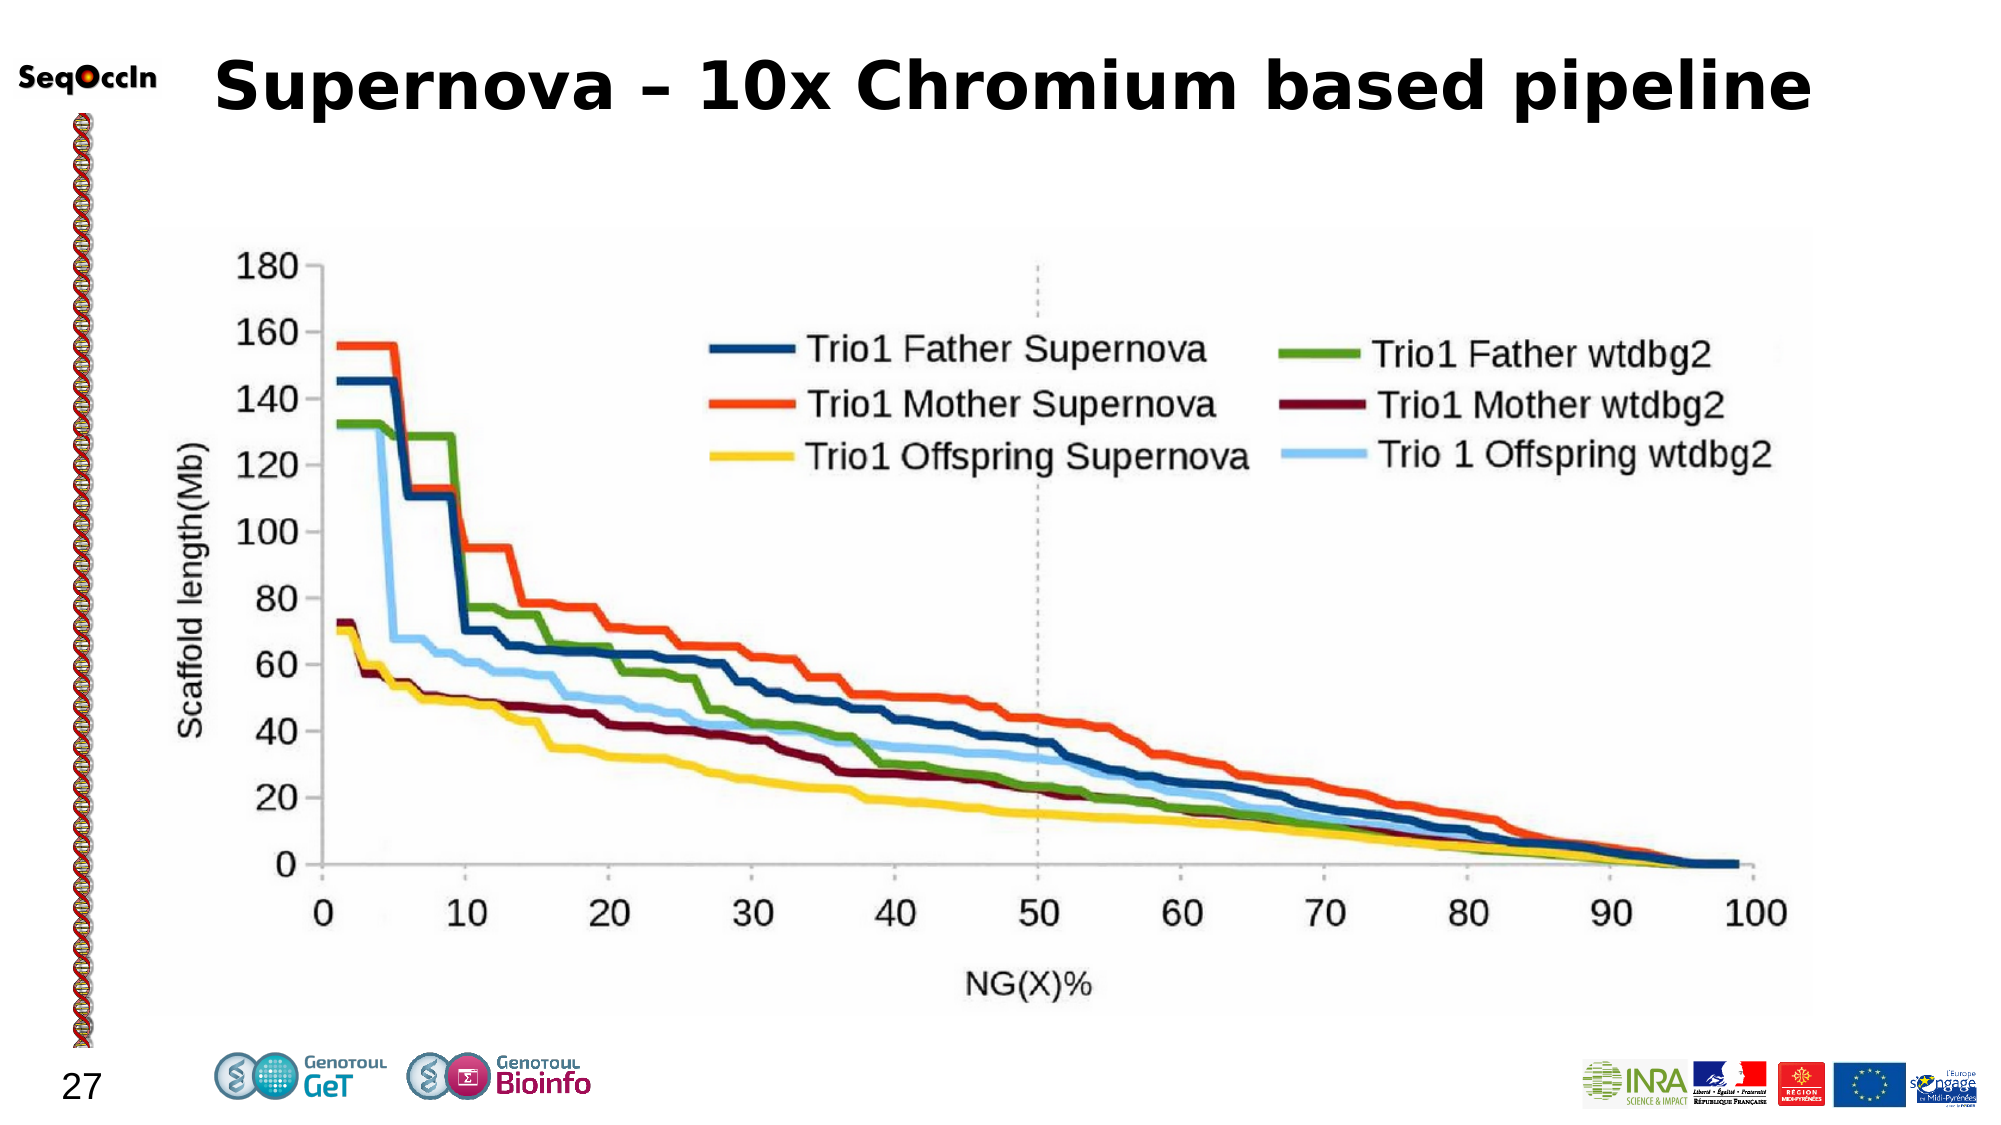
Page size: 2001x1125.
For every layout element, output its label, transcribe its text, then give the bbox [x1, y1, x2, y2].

picture [1778, 1062, 1825, 1106]
picture [73, 113, 91, 1048]
picture [400, 1046, 597, 1106]
picture [140, 227, 1813, 1016]
picture [1581, 1059, 1689, 1109]
picture [13, 58, 162, 99]
title Supernova – 10x Chromium based pipeline [198, 21, 1924, 130]
picture [1832, 1061, 1983, 1111]
picture [208, 1046, 392, 1106]
